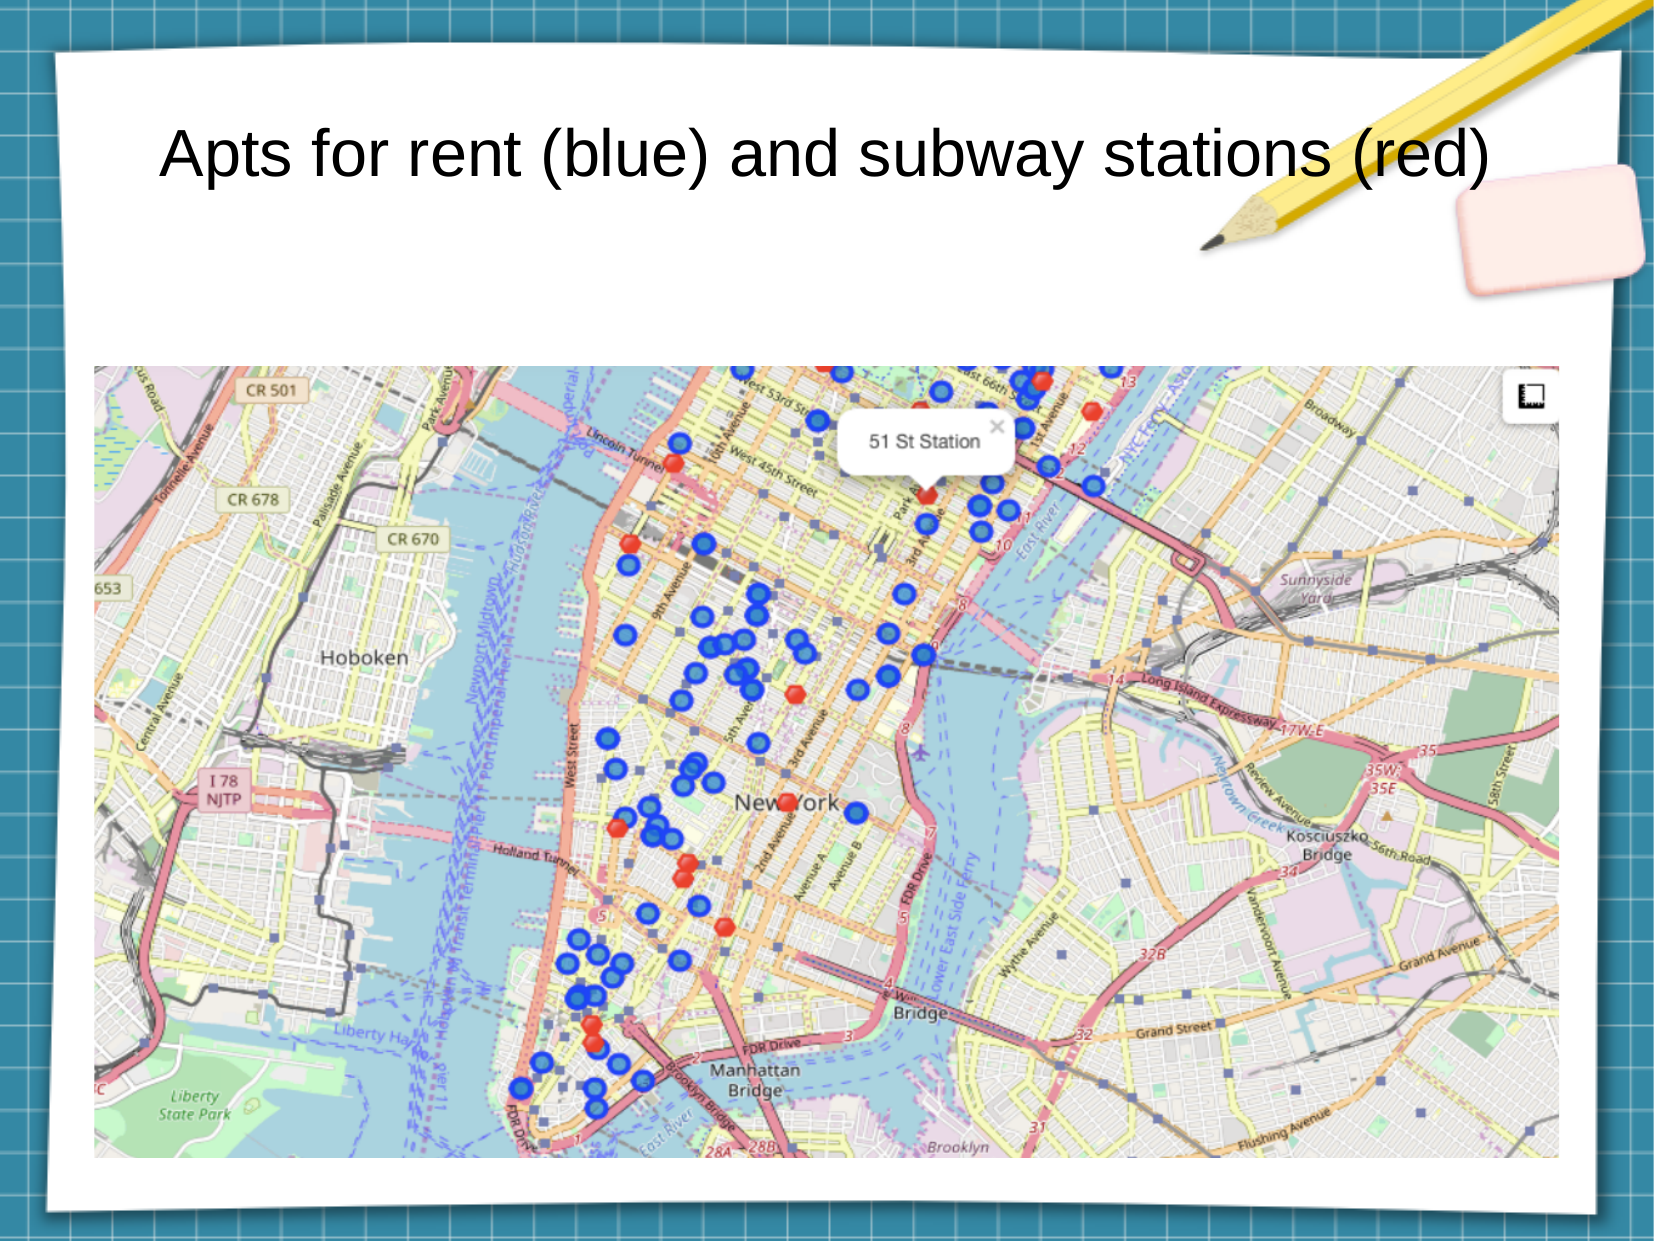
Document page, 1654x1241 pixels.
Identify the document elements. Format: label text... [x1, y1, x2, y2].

title Apts for rent (blue) and subway stations (red) [82, 49, 1571, 257]
picture [0, 0, 1654, 1241]
